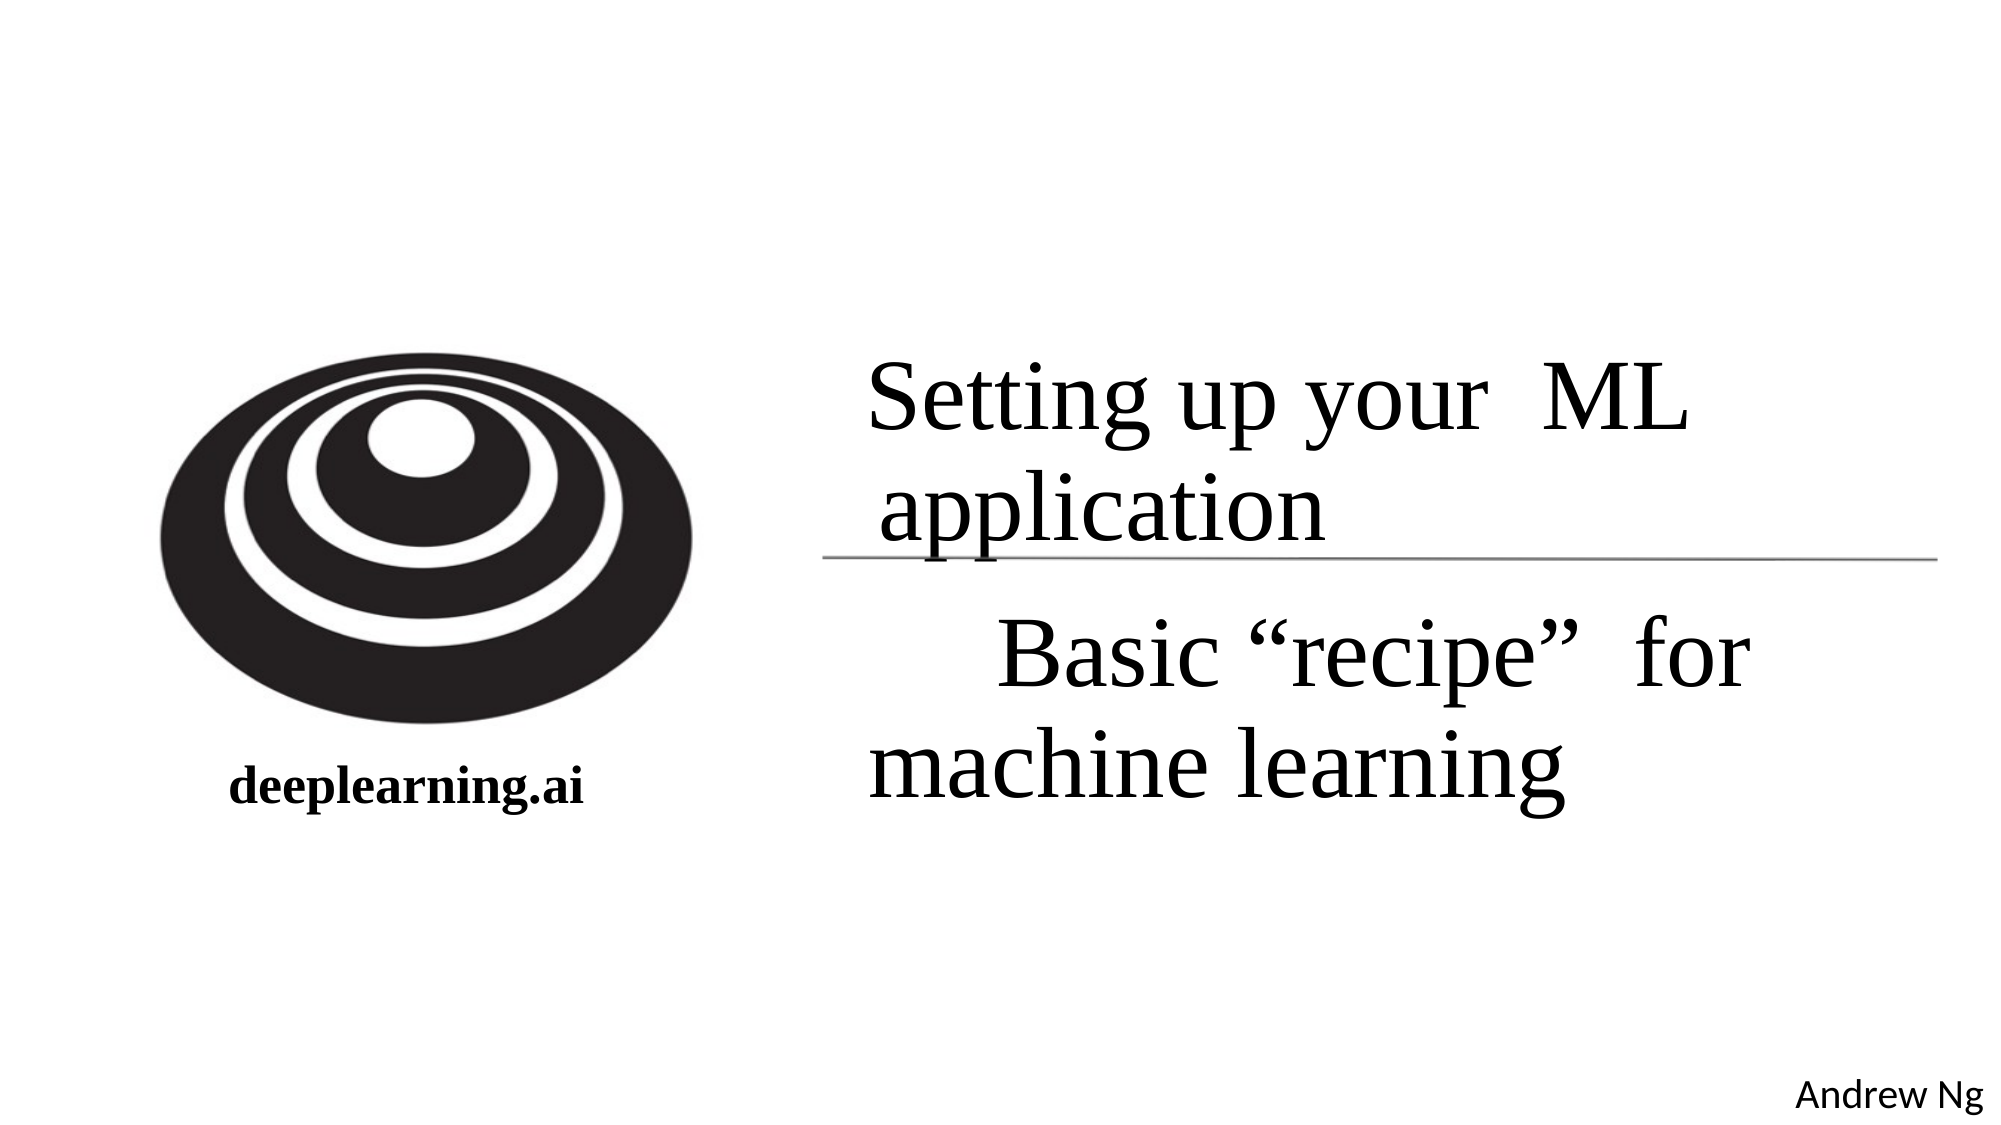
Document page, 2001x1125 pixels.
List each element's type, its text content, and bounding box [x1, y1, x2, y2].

text_box deeplearning.ai [226, 747, 664, 815]
text_box Basic “recipe” for machine learning [866, 592, 1897, 818]
text_box [121, 326, 742, 763]
title Setting up your ML application [221, 323, 1779, 632]
text_box [782, 529, 1979, 592]
